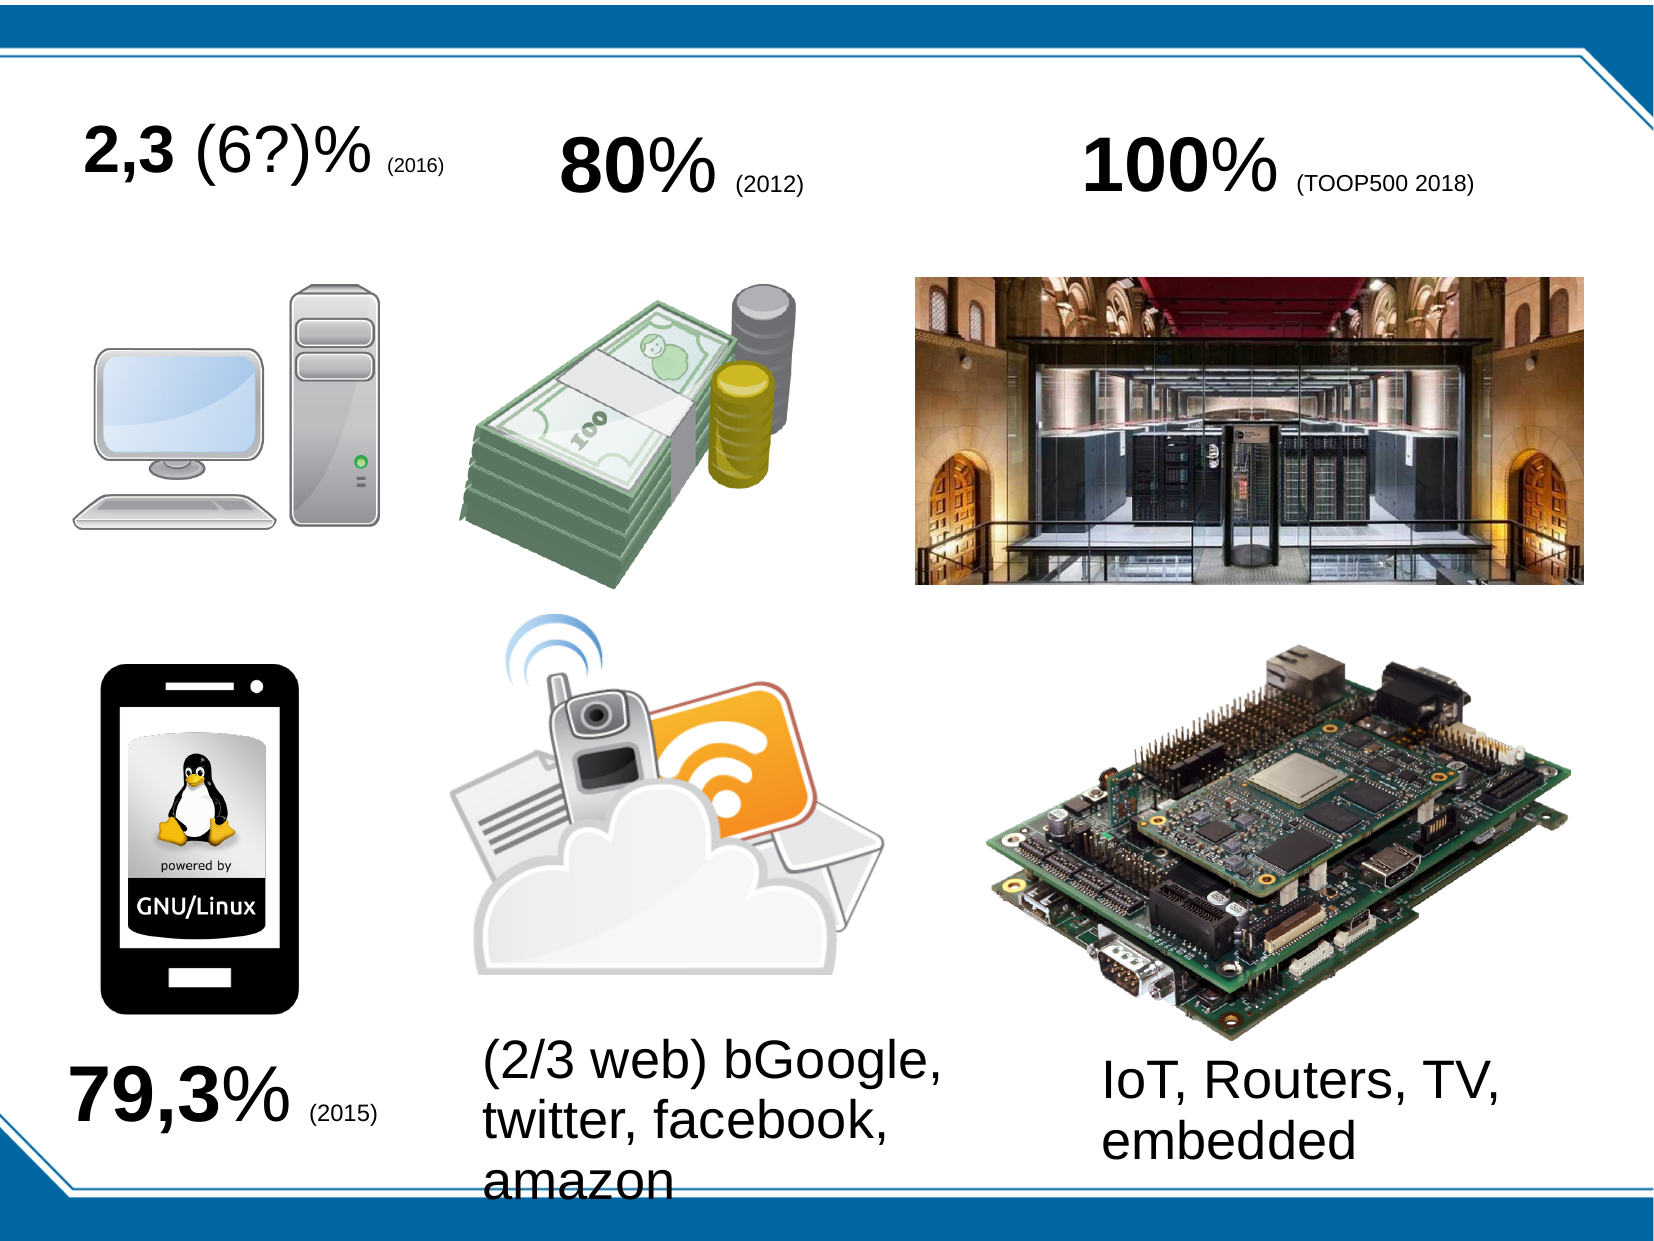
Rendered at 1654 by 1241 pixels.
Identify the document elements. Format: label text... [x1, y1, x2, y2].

text_box (2/3 web) bGoogle, twitter, facebook, amazon [411, 1029, 1036, 1241]
picture [0, 5, 1654, 132]
text_box 80% (2012) [492, 121, 836, 211]
text_box 100% (TOOP500 2018) [1015, 120, 1479, 211]
text_box 2,3 (6?)% (2016) [26, 112, 447, 202]
picture [60, 284, 380, 543]
picture [459, 284, 796, 589]
picture [450, 614, 896, 976]
text_box IoT, Routers, TV, embedded [1030, 1050, 1654, 1241]
picture [75, 658, 344, 1021]
text_box 79,3% (2015) [0, 1050, 411, 1140]
picture [986, 644, 1571, 1041]
picture [915, 277, 1584, 586]
picture [0, 1140, 411, 1241]
